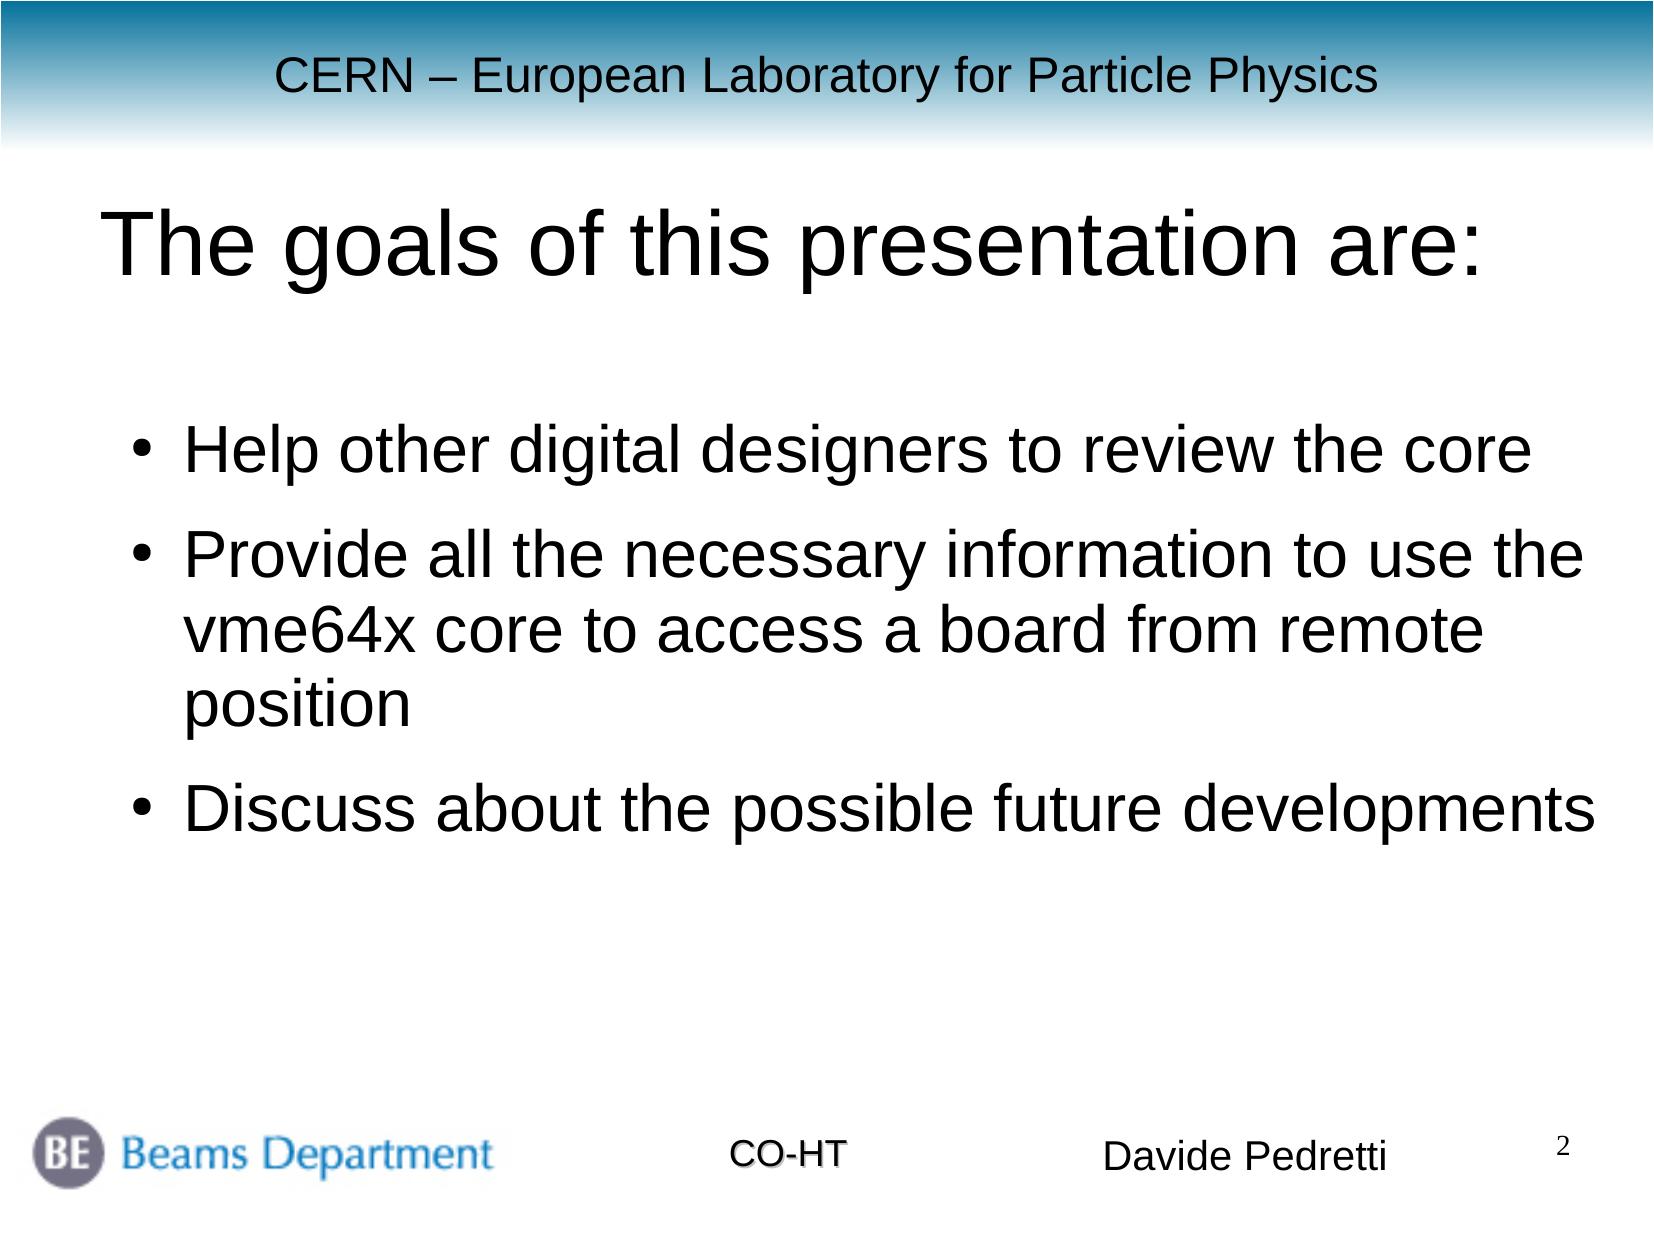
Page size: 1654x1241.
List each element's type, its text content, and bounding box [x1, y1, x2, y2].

picture [0, 1087, 526, 1213]
list Help other digital designers to review the core Provide all the necessary information to use the vme64x core to access a board from remote position Discuss about the possible future developments [112, 412, 1601, 976]
text_box Davide Pedretti [1087, 1125, 1486, 1201]
text_box CO-HT [714, 1125, 863, 1213]
title The goals of this presentation are: [49, 150, 1538, 338]
text_box CERN – European Laboratory for Particle Physics [0, 0, 1654, 151]
